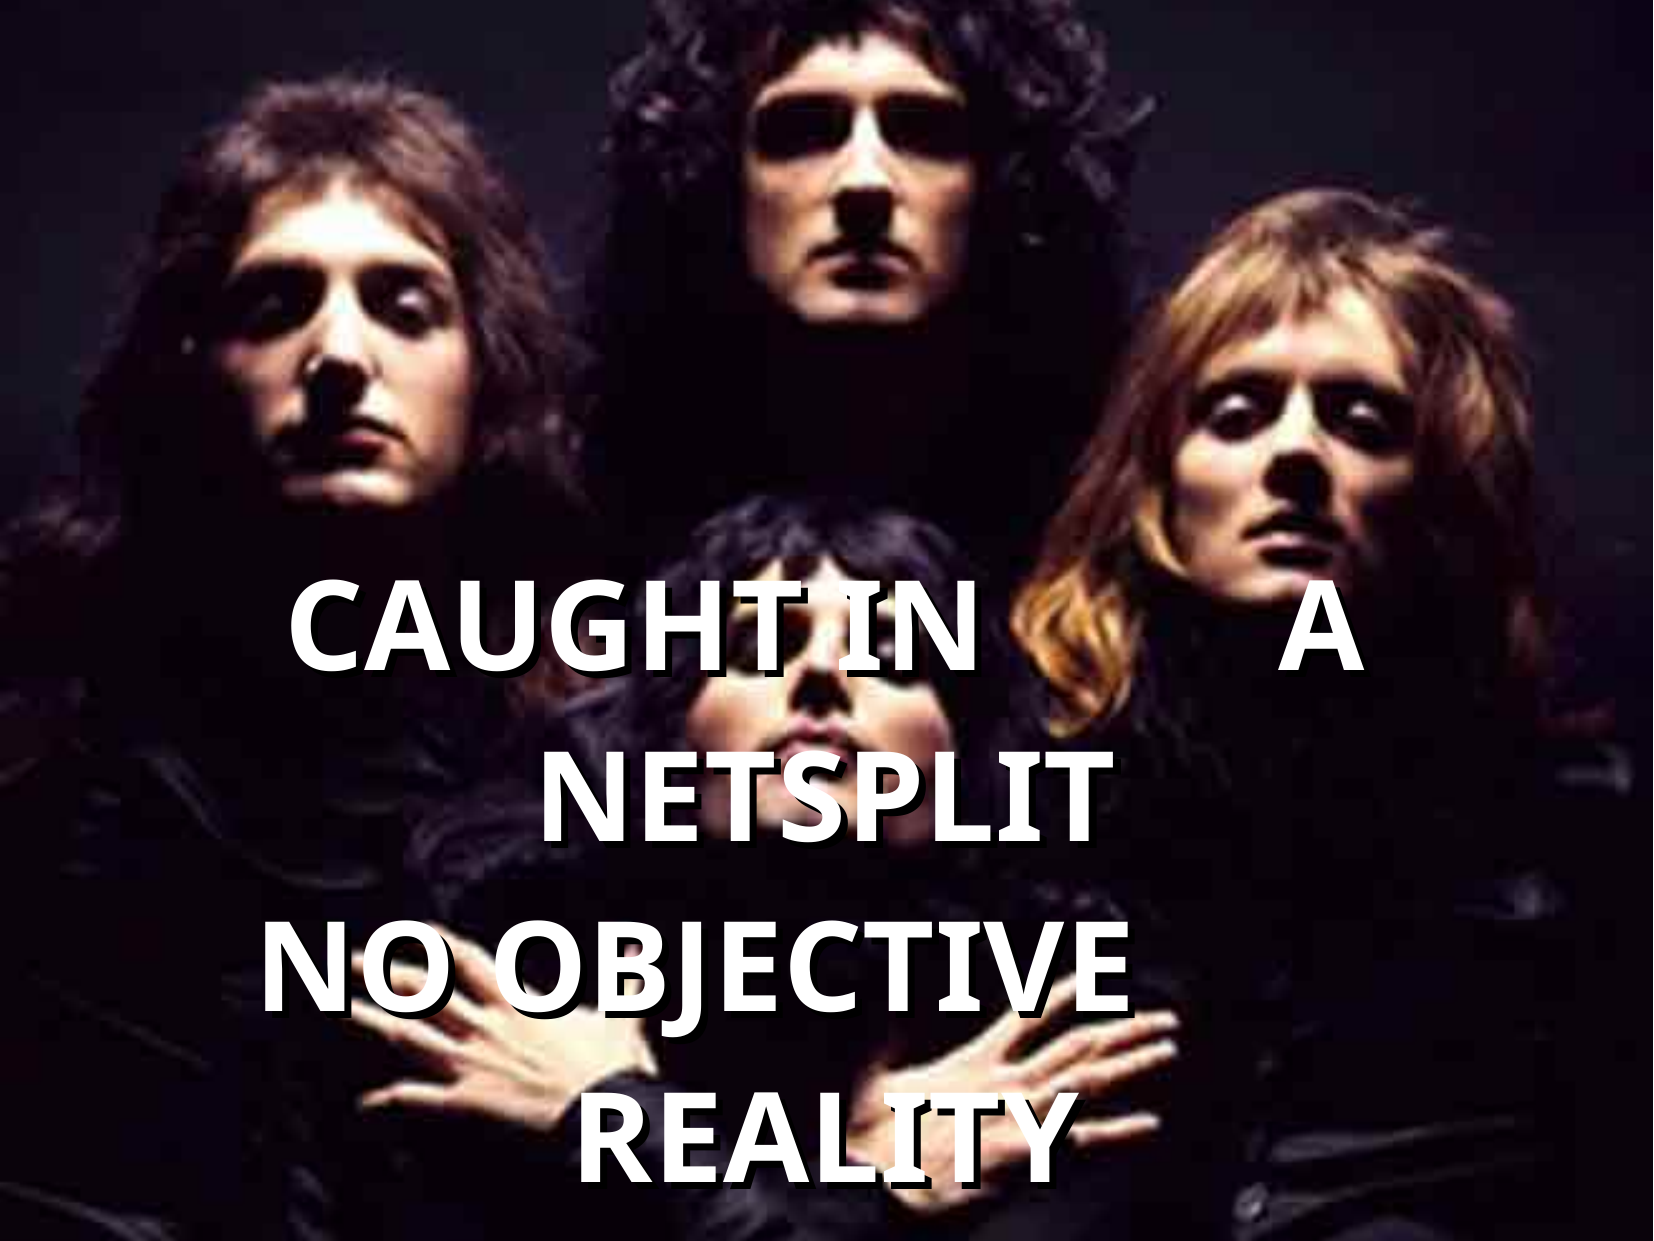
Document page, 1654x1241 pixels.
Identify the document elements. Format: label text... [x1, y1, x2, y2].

subtitle CAUGHT IN A NETSPLIT NO OBJECTIVE REALITY [15, 700, 1636, 1056]
picture [0, 0, 1653, 1241]
